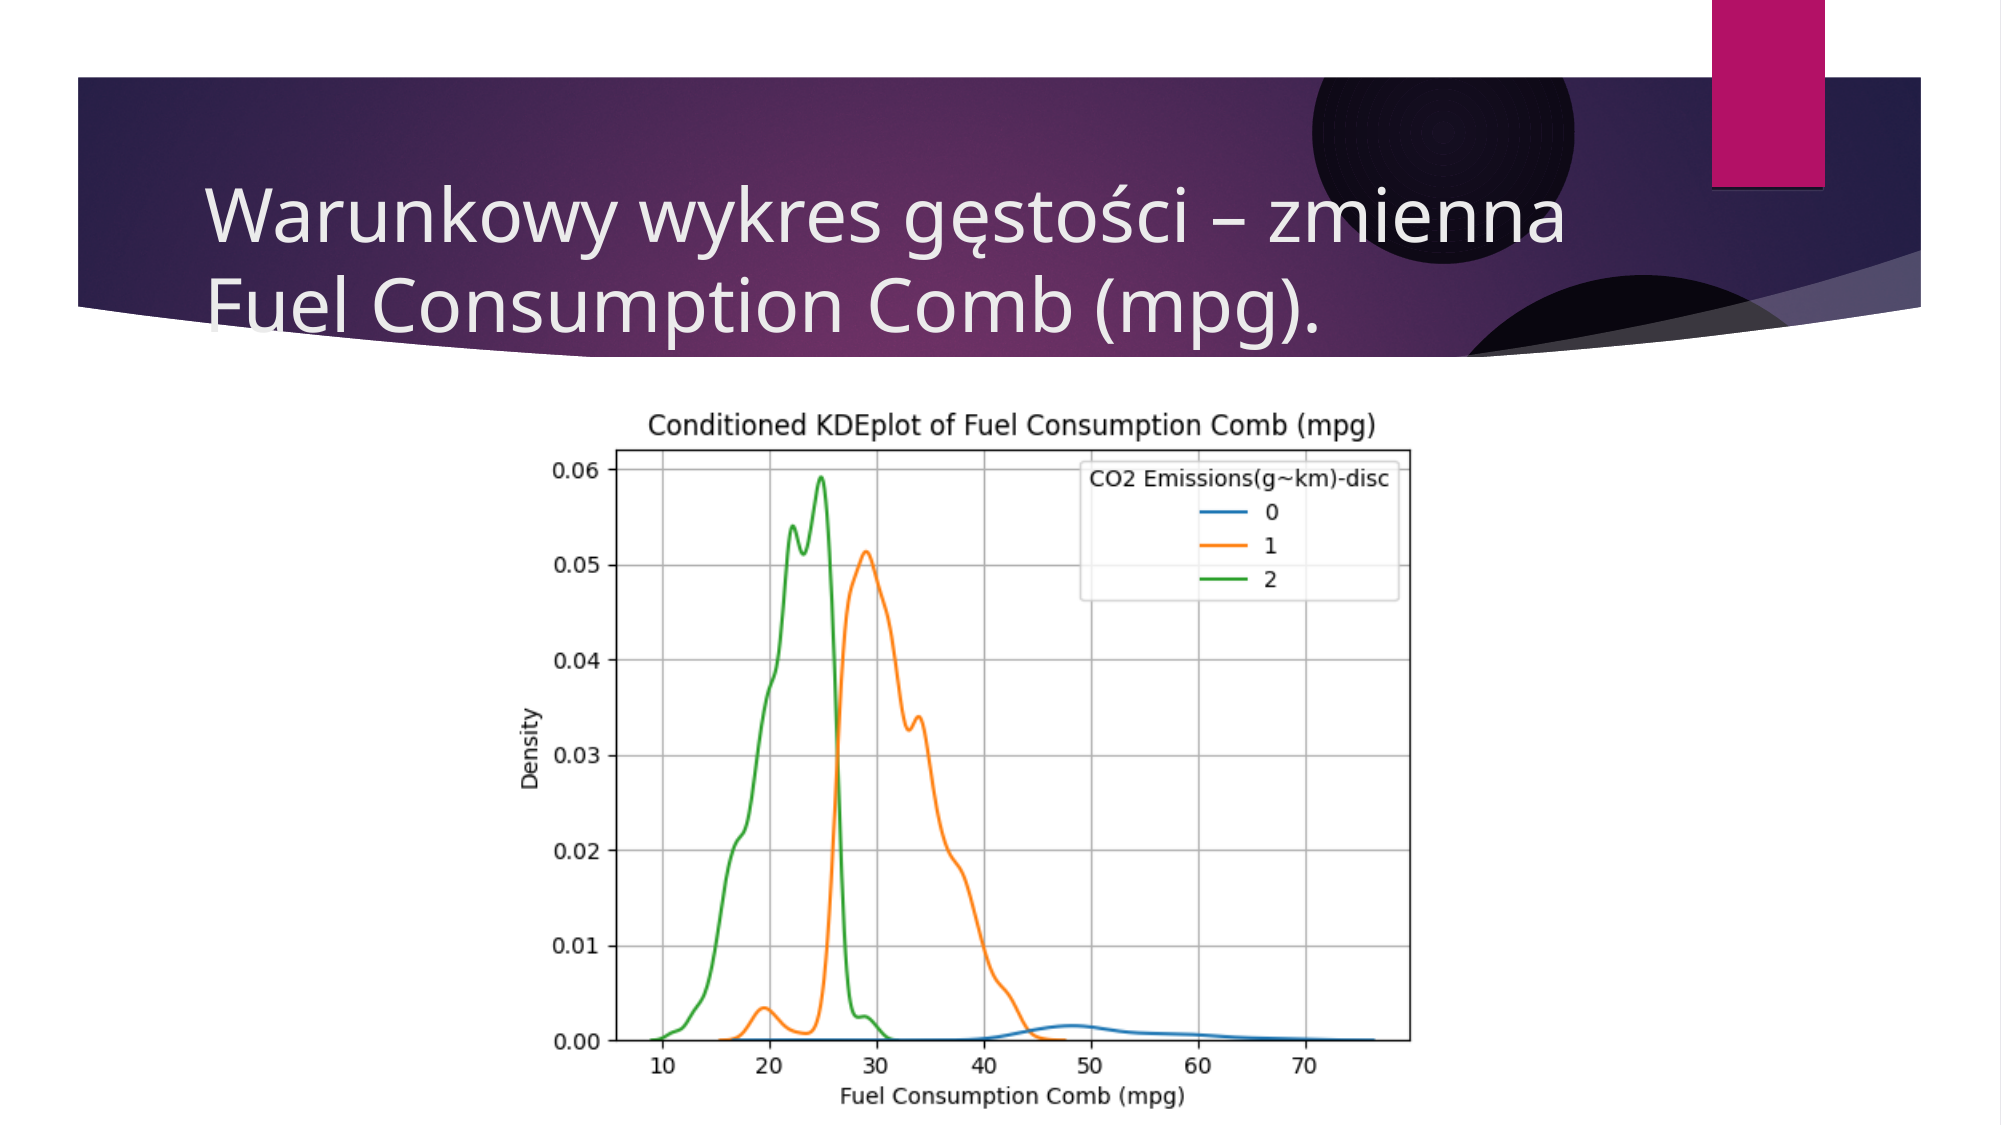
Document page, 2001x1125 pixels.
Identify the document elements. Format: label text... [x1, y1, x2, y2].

title Warunkowy wykres gęstości – zmienna Fuel Consumption Comb (mpg). [189, 159, 1627, 276]
picture [488, 357, 1512, 1125]
